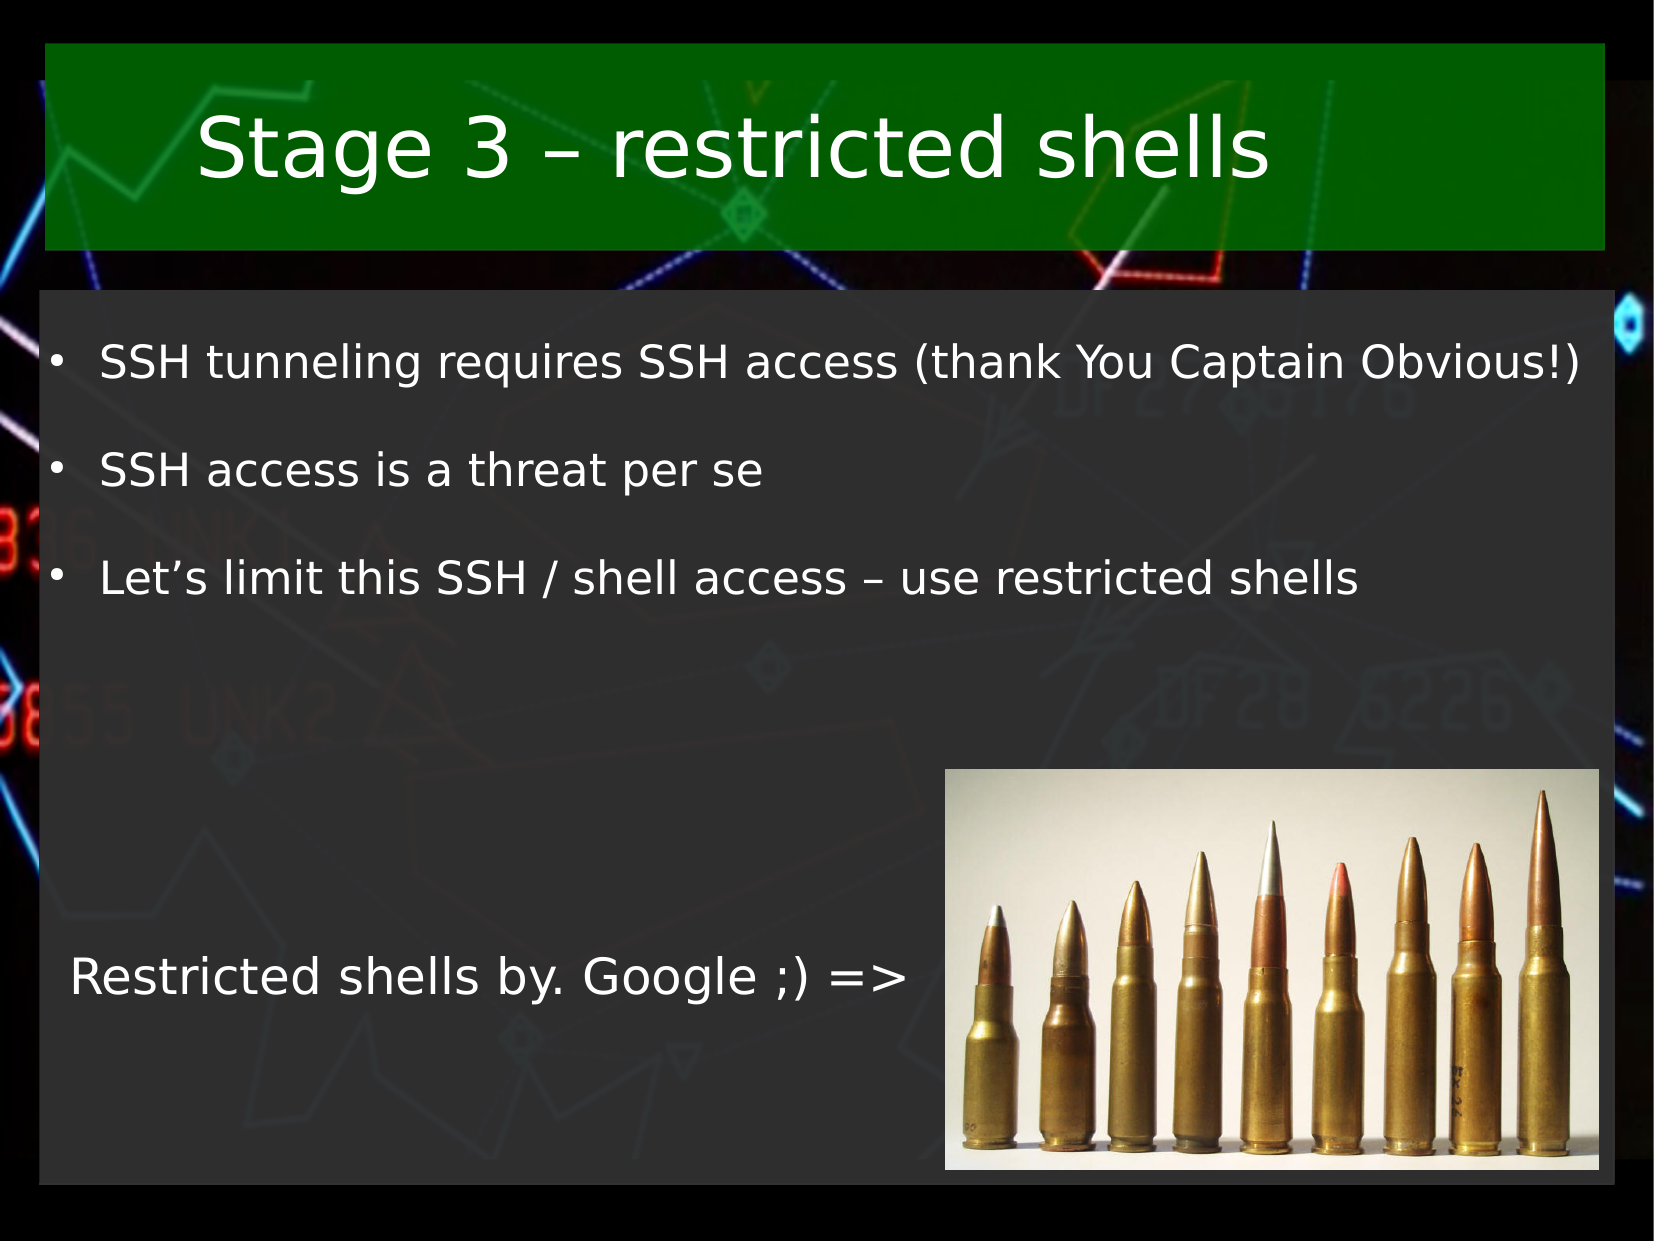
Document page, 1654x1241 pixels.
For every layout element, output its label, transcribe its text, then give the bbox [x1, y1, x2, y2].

text_box Restricted shells by. Google ;) => [54, 939, 945, 1013]
picture [0, 0, 1654, 1241]
text_box SSH tunneling requires SSH access (thank You Captain Obvious!) SSH access is a threat per se Let’s limit this SSH / shell access – use restricted shells [39, 290, 1615, 1185]
title Stage 3 – restricted shells [45, 43, 1605, 251]
